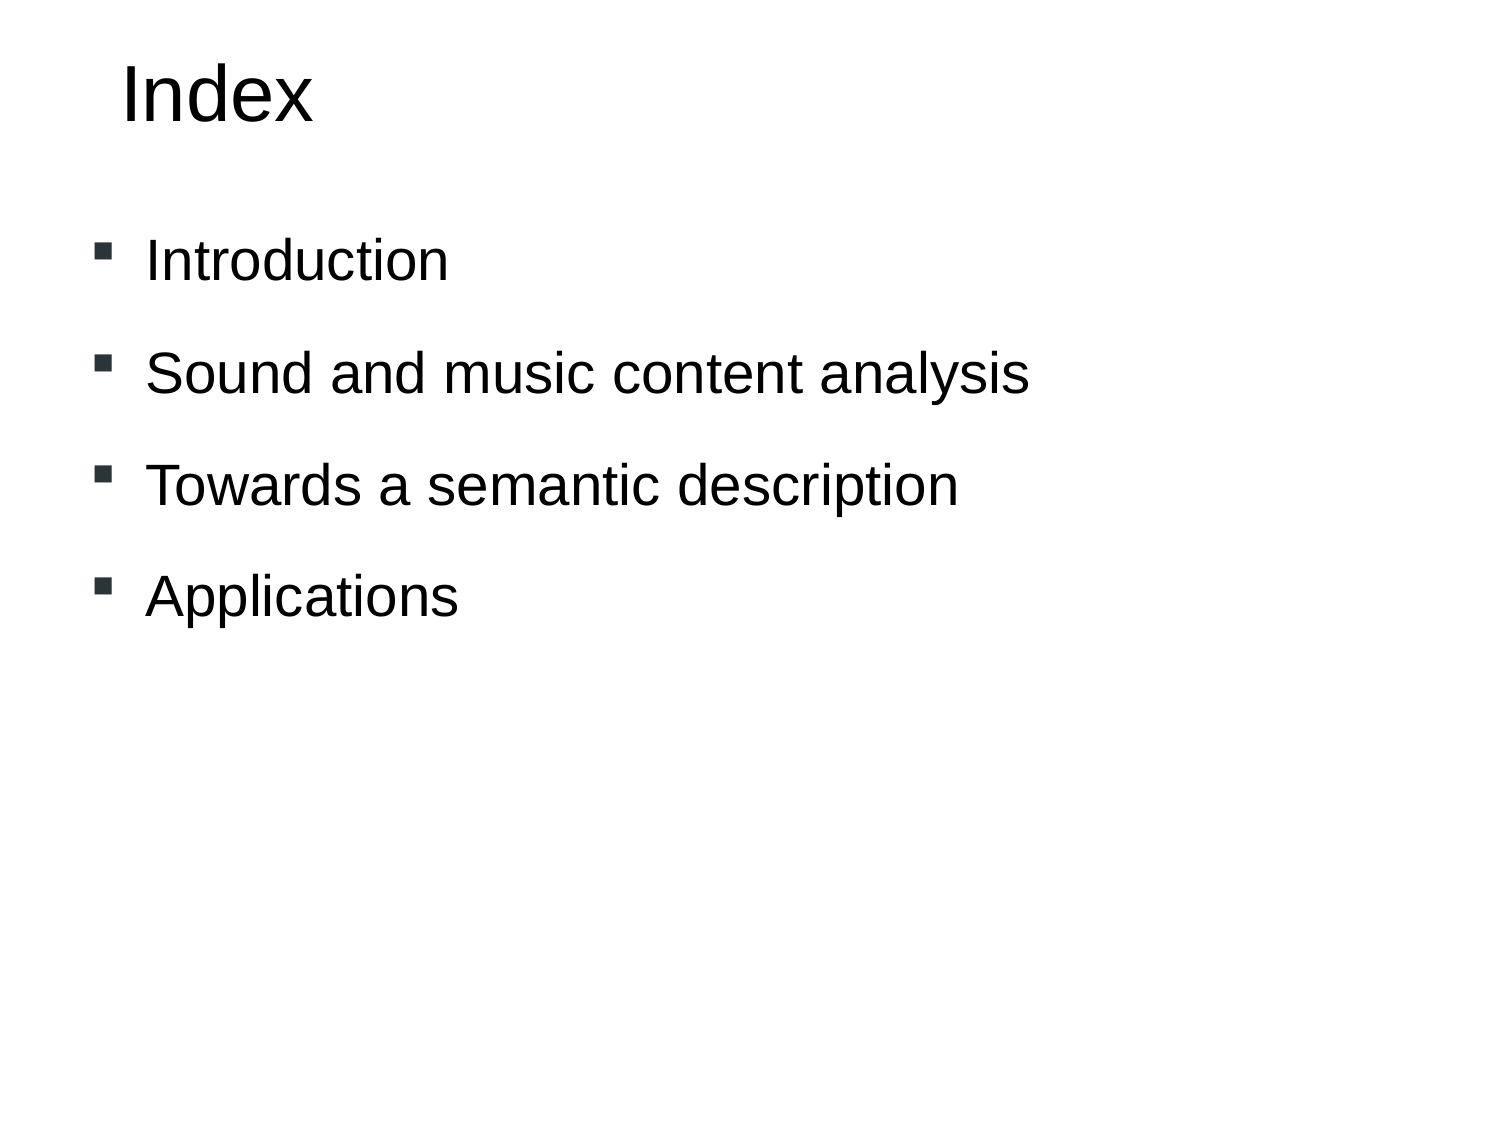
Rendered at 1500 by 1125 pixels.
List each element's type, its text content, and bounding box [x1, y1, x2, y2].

list Introduction Sound and music content analysis Towards a semantic description Applications [74, 219, 1434, 956]
title Index [76, 7, 1436, 173]
